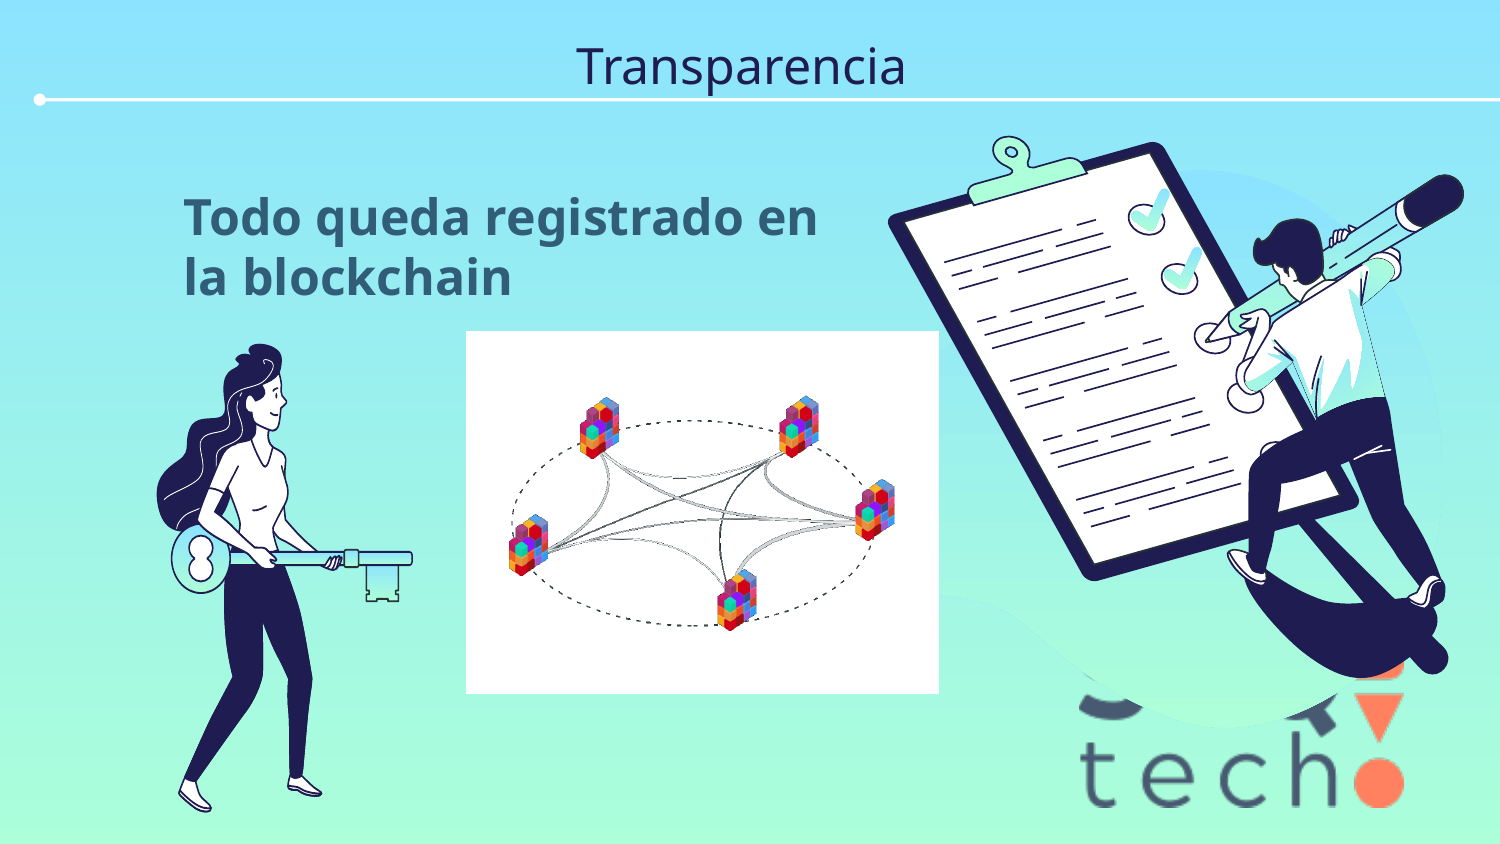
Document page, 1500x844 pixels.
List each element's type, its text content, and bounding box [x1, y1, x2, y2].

text_box [156, 343, 413, 813]
picture [1079, 662, 1404, 808]
text_box Todo queda registrado en la blockchain [168, 170, 865, 344]
title Transparencia [561, 19, 939, 109]
picture [466, 331, 939, 694]
text_box [887, 135, 1464, 728]
